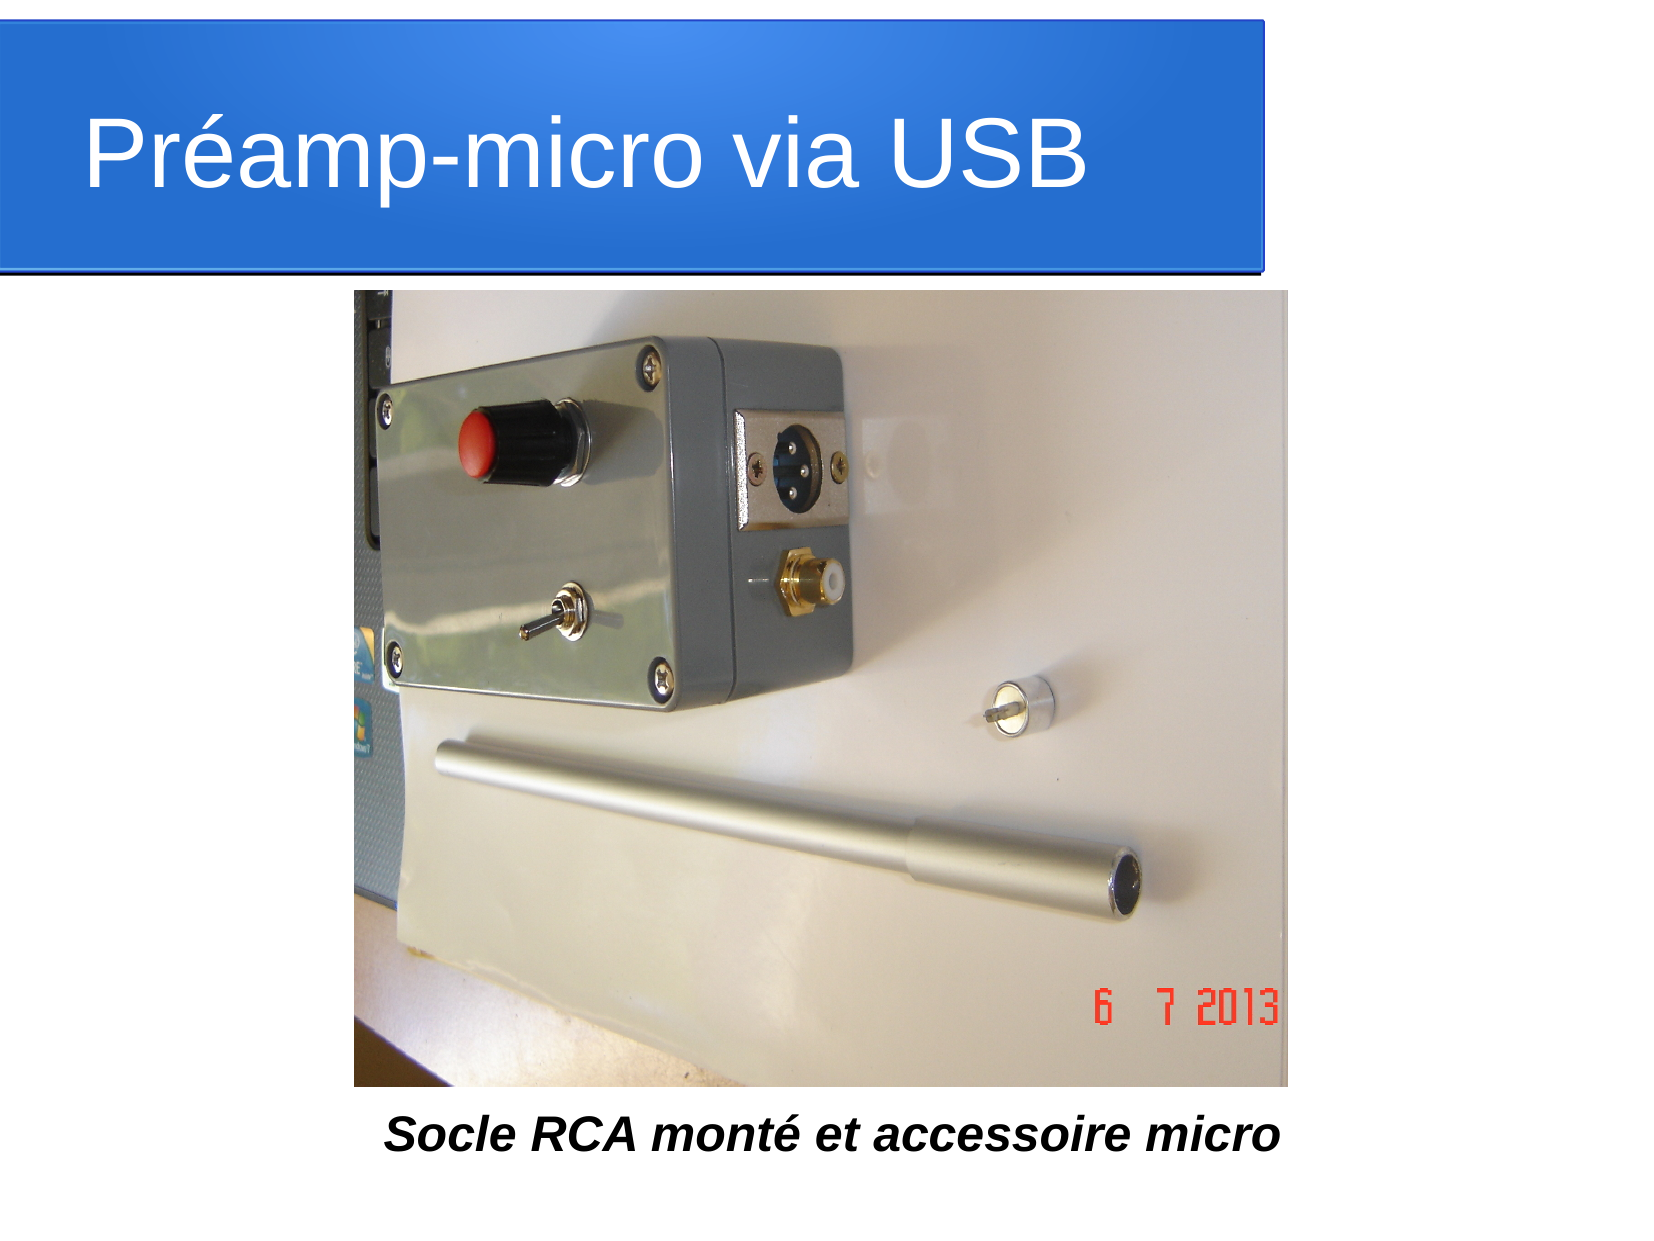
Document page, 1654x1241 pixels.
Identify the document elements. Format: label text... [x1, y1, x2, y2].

picture [354, 290, 1288, 1087]
text_box Socle RCA monté et accessoire micro [307, 1098, 1359, 1170]
title Préamp-micro via USB [82, 49, 1250, 257]
